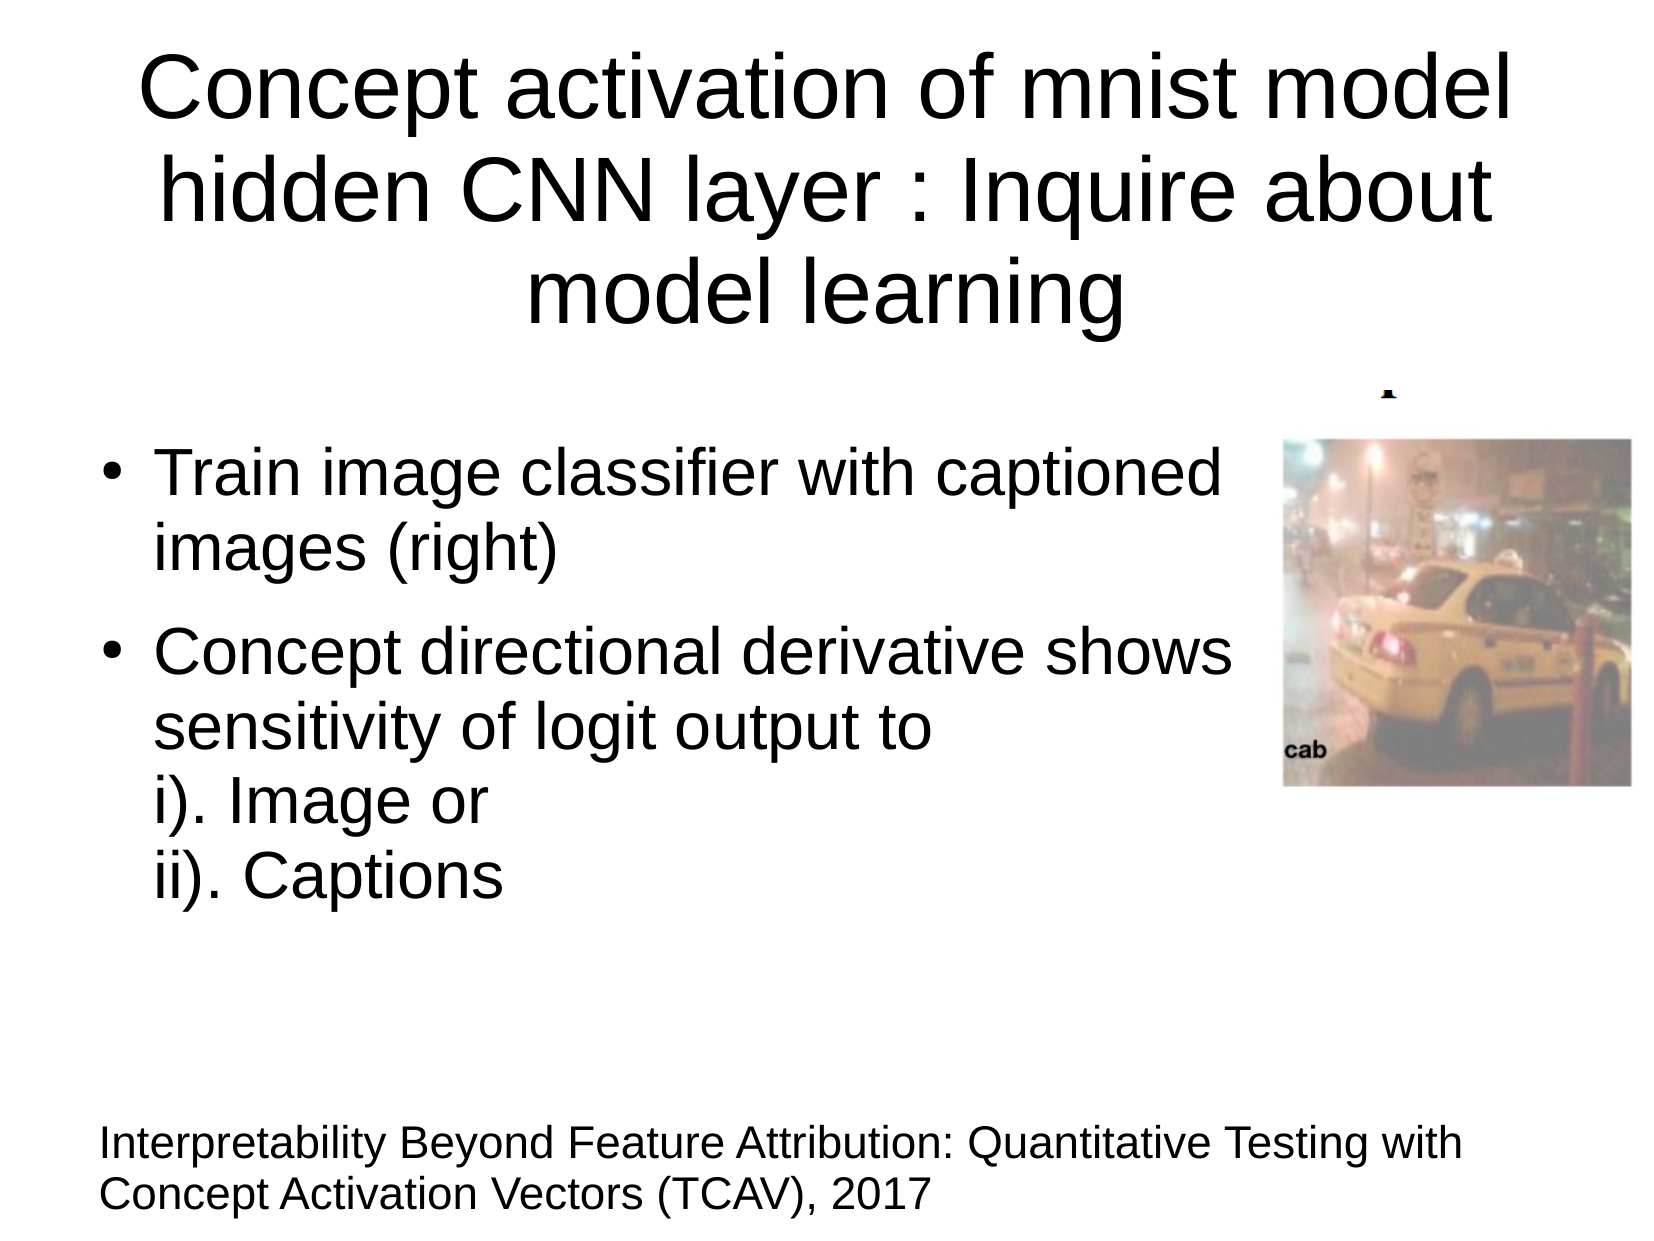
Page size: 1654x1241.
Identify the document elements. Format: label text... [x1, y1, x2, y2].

picture [1275, 390, 1635, 795]
text_box Interpretability Beyond Feature Attribution: Quantitative Testing with Concept Activation Vectors (TCAV), 2017 [83, 1109, 1606, 1241]
title Concept activation of mnist model hidden CNN layer : Inquire about model learning [82, 35, 1571, 344]
list Train image classifier with captioned images (right) Concept directional derivative shows sensitivity of logit output to i). Image or ii). Captions [82, 435, 1276, 1066]
